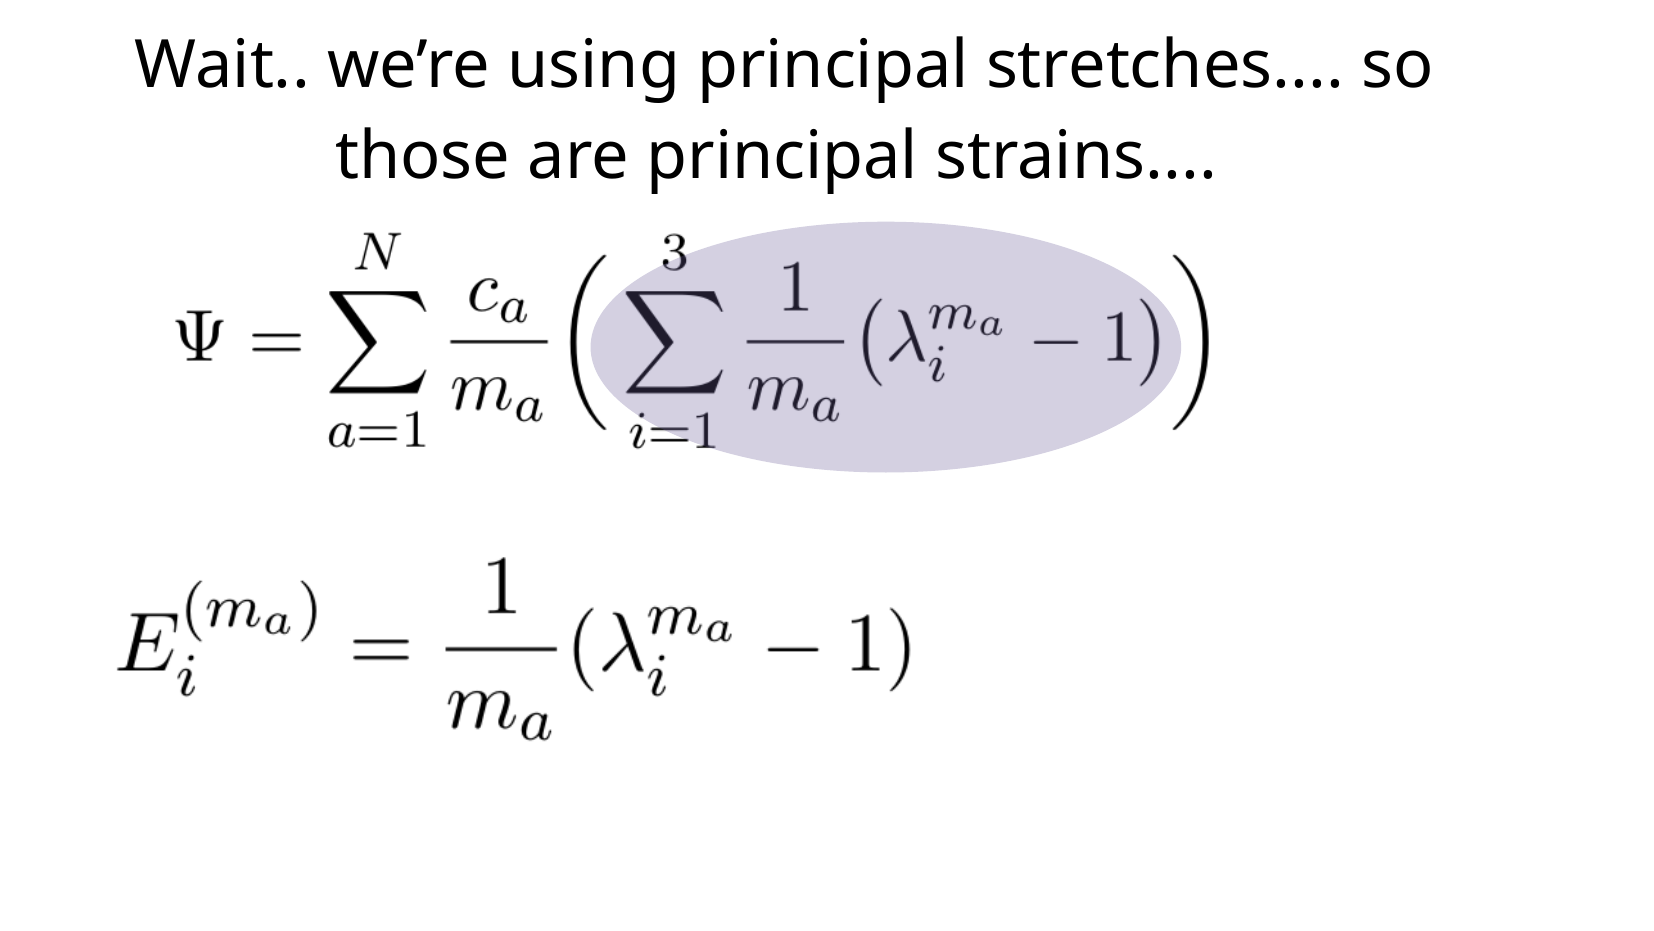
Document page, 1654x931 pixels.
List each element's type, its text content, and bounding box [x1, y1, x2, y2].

picture [88, 531, 959, 778]
text_box [590, 221, 1182, 473]
picture [147, 213, 1241, 502]
title Wait.. we’re using principal stretches.... so those are principal strains.... [88, 29, 1483, 185]
